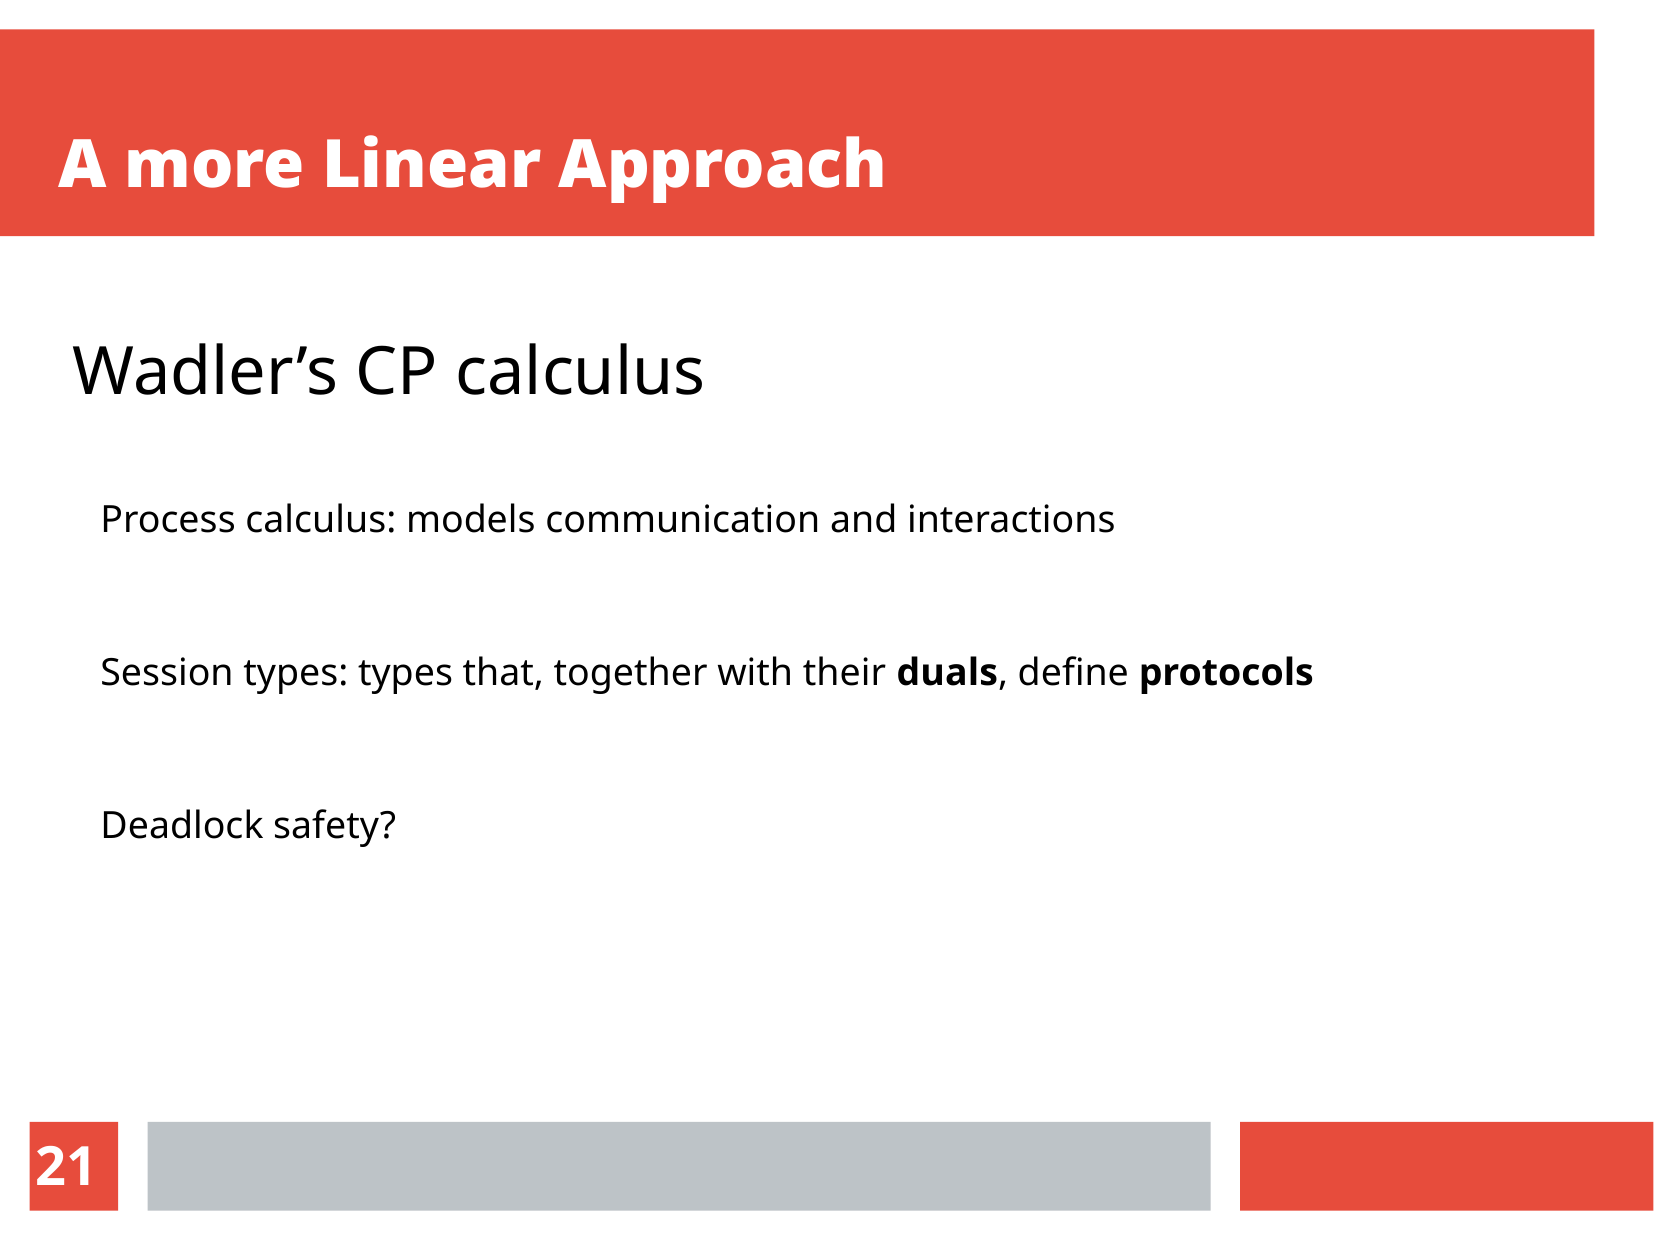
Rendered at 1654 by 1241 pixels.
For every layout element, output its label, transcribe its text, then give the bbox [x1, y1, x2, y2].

text_box Process calculus: models communication and interactions Session types: types that, together with their duals, define protocols Deadlock safety? [85, 485, 1444, 805]
text_box 21 [20, 1119, 254, 1210]
text_box Wadler’s CP calculus [57, 315, 776, 409]
title A more Linear Approach [59, 58, 1595, 207]
